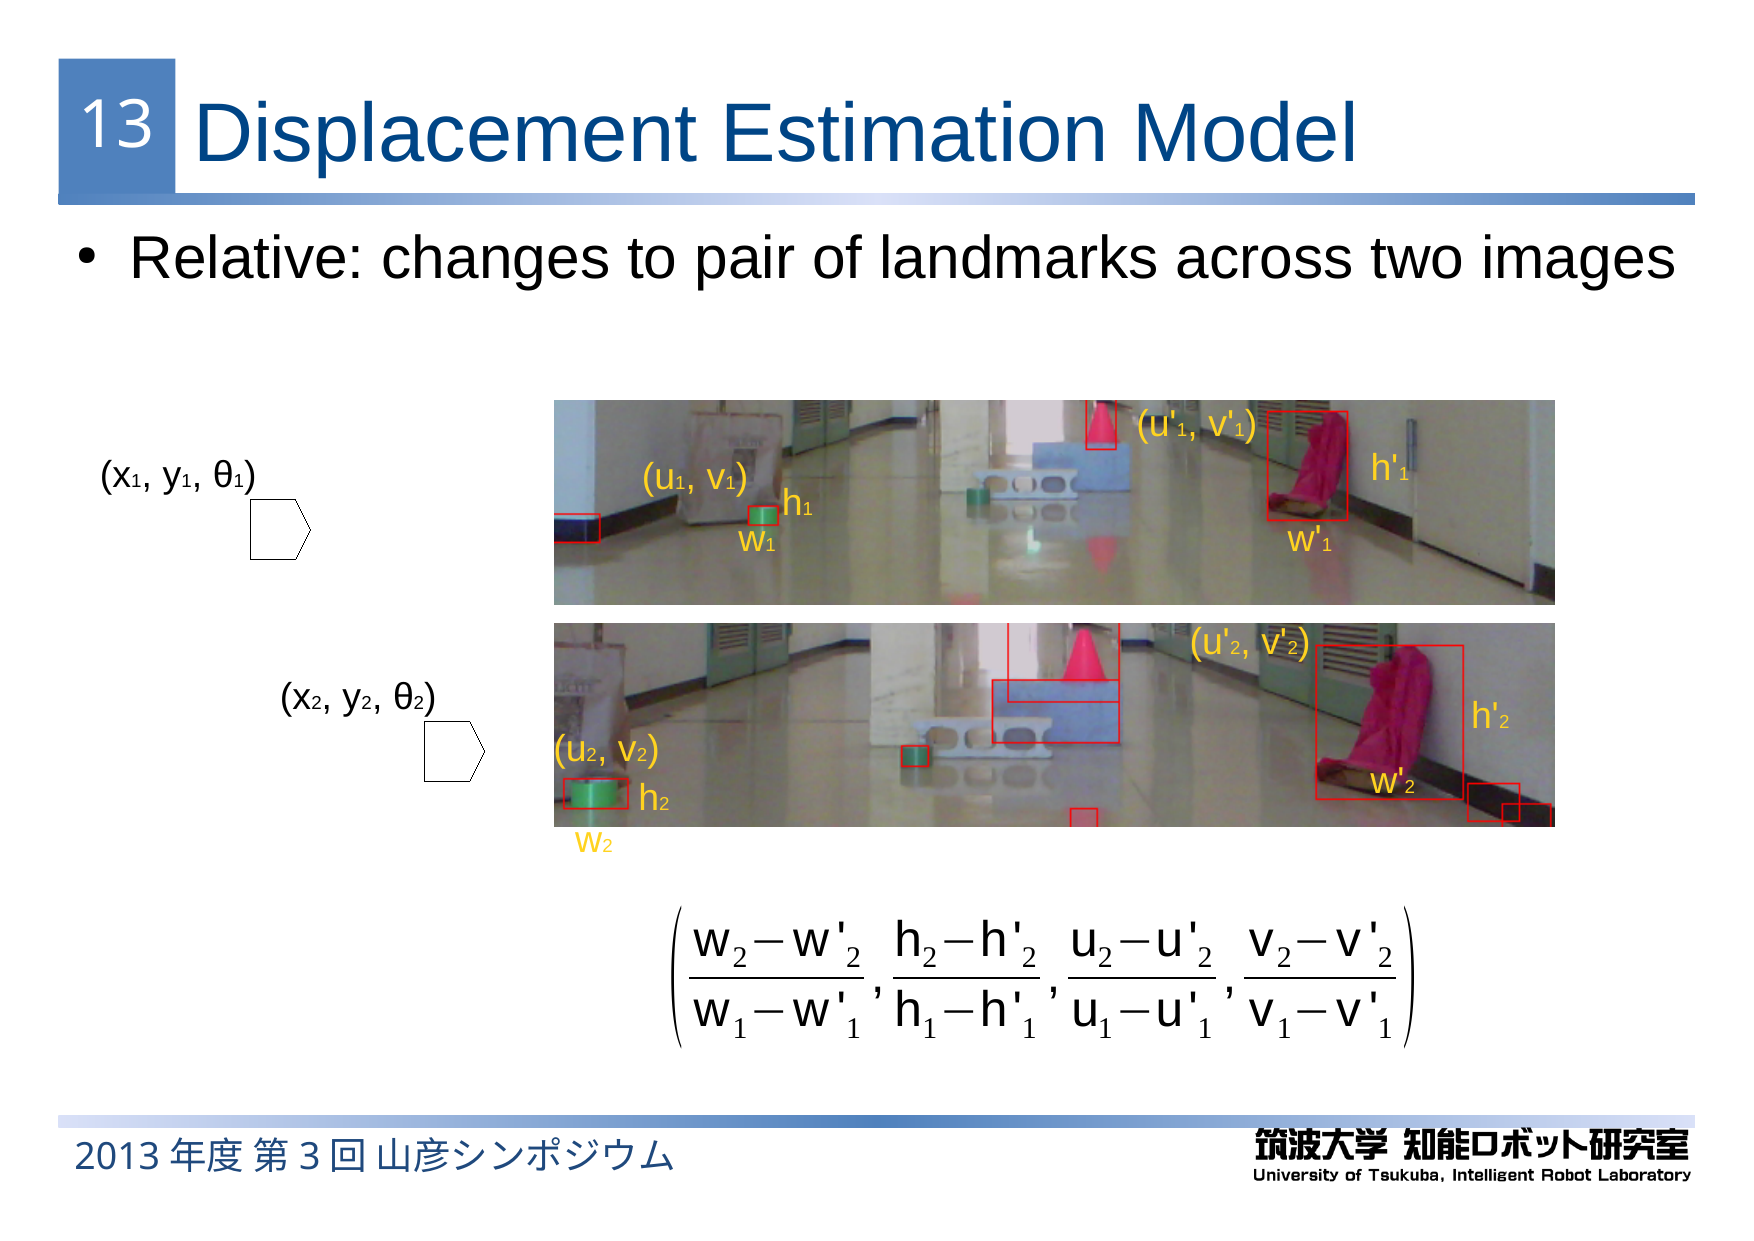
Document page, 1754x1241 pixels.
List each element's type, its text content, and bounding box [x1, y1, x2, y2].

picture [554, 623, 1555, 827]
title Displacement Estimation Model [193, 61, 1651, 205]
picture [554, 400, 1555, 605]
picture [554, 777, 623, 827]
text_box (u'1, v'1) [1121, 395, 1273, 452]
picture [1252, 1127, 1691, 1182]
text_box w1 [723, 509, 791, 567]
text_box w'2 [1355, 751, 1431, 809]
text_box (x2, y2, θ2) [265, 668, 455, 725]
text_box h'2 [1456, 686, 1525, 744]
text_box w'1 [1272, 509, 1348, 567]
text_box (u'2, v'2) [1174, 613, 1326, 671]
list Relative: changes to pair of landmarks across two images [58, 223, 1696, 344]
chart [660, 903, 1424, 1052]
text_box h2 [623, 769, 685, 827]
text_box (x1, y1, θ1) [85, 445, 275, 503]
text_box (u2, v2) [538, 719, 675, 777]
text_box w2 [560, 810, 628, 868]
text_box (u1, v1) [627, 448, 764, 506]
text_box h'1 [1355, 438, 1425, 496]
text_box h1 [767, 474, 829, 531]
